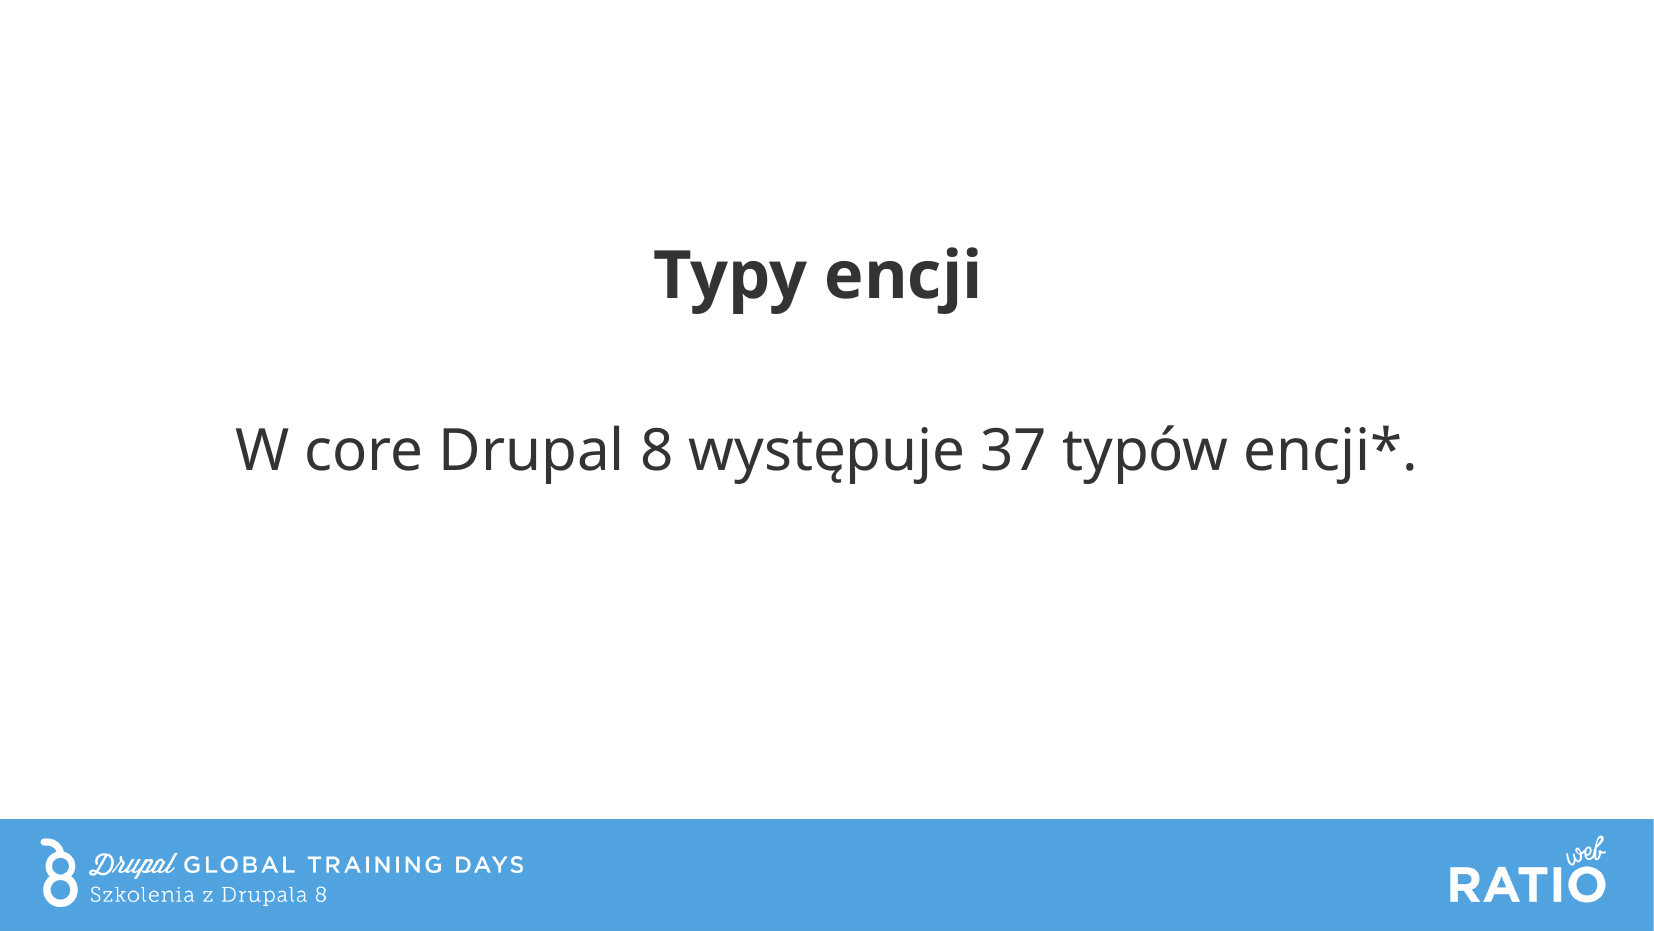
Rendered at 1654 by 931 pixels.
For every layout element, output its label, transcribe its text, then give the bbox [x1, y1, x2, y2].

subtitle Typy encji W core Drupal 8 występuje 37 typów encji*. [82, 37, 1571, 758]
picture [0, 0, 1654, 931]
